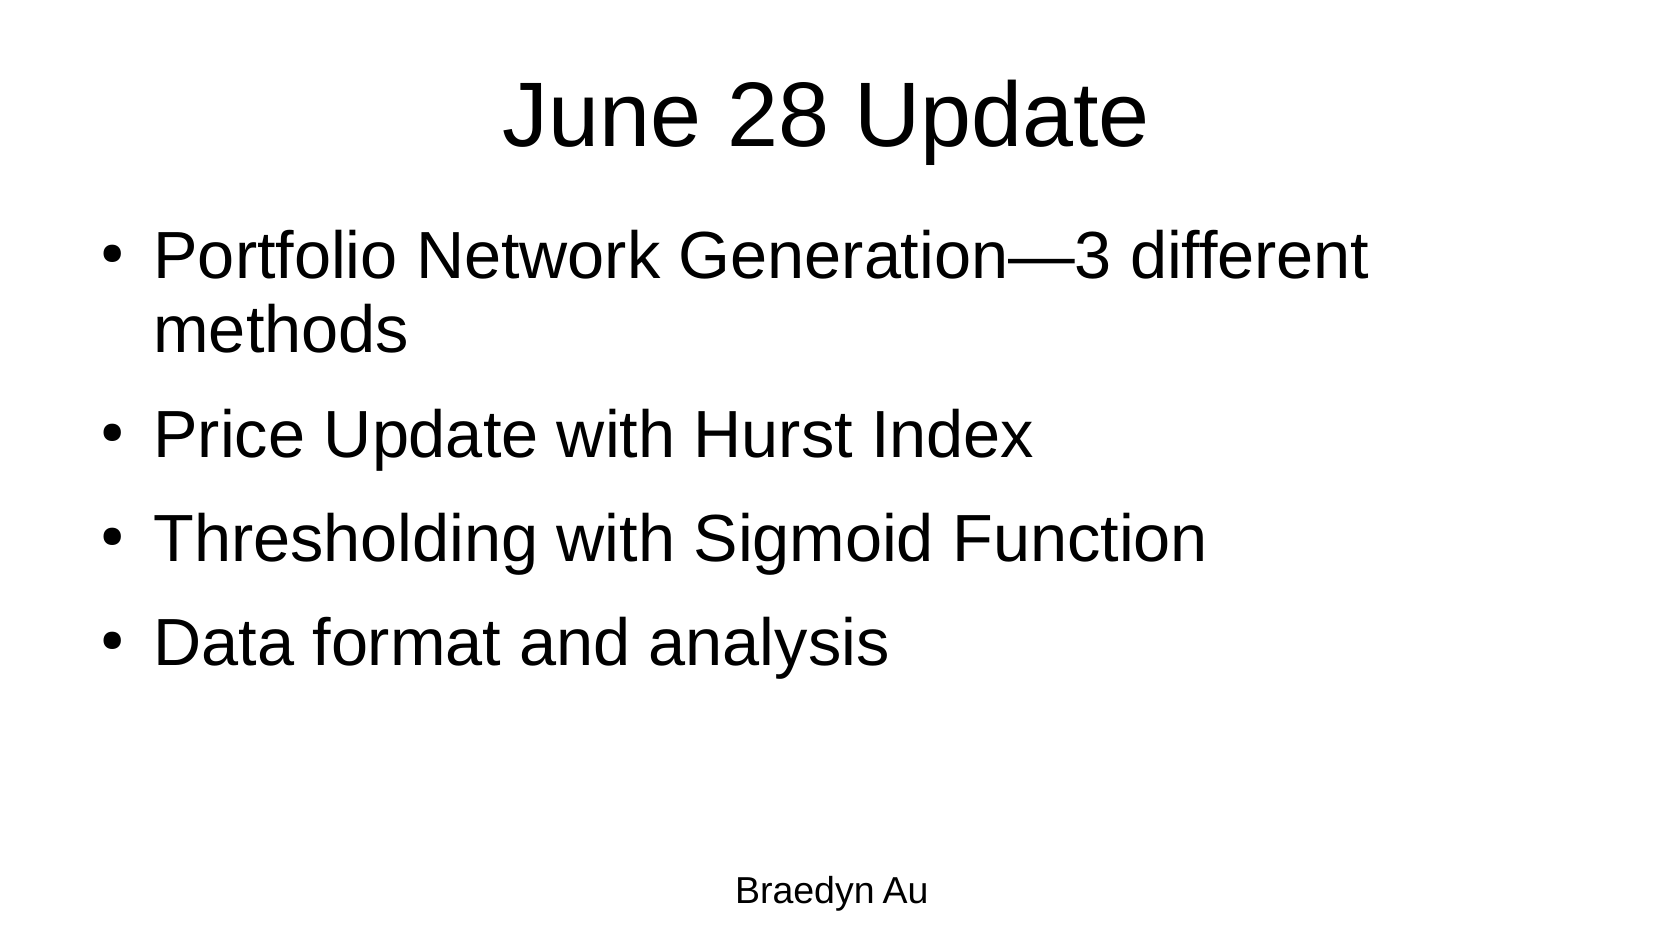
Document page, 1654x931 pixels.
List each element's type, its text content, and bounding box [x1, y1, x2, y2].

list Portfolio Network Generation—3 different methods Price Update with Hurst Index Thresholding with Sigmoid Function Data format and analysis [82, 217, 1571, 758]
text_box Braedyn Au [720, 862, 1241, 920]
title June 28 Update [82, 37, 1571, 193]
